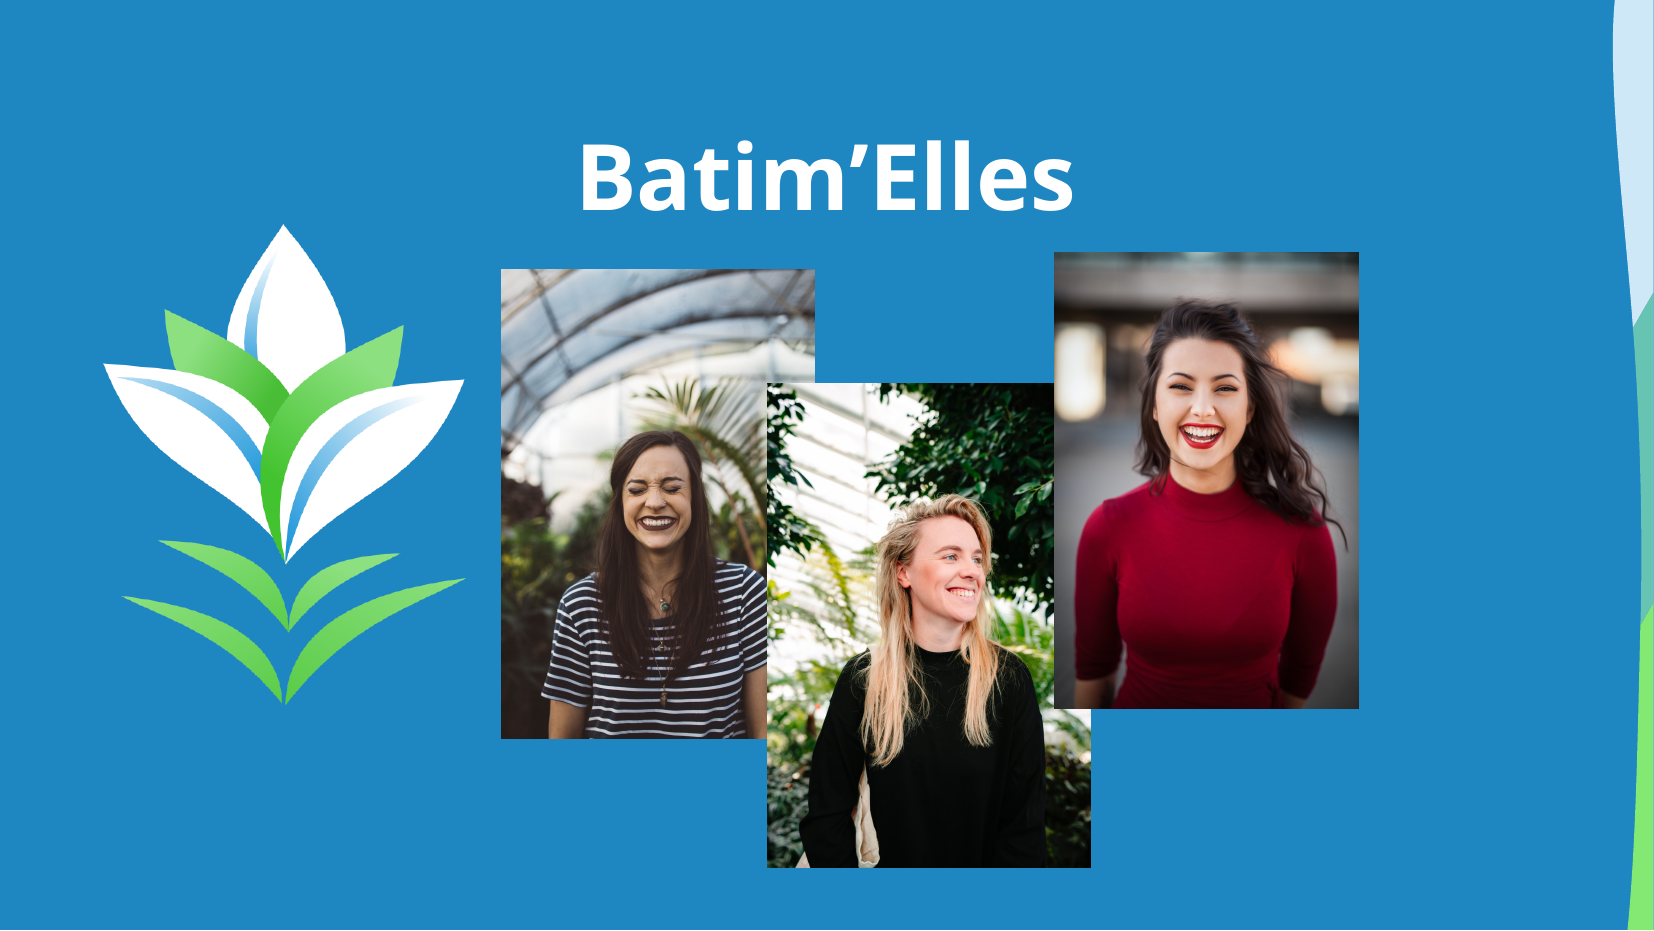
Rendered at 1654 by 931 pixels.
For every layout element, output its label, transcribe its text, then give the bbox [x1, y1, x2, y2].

text_box Batim’Elles [560, 111, 1536, 347]
picture [501, 252, 1359, 868]
picture [103, 224, 466, 706]
